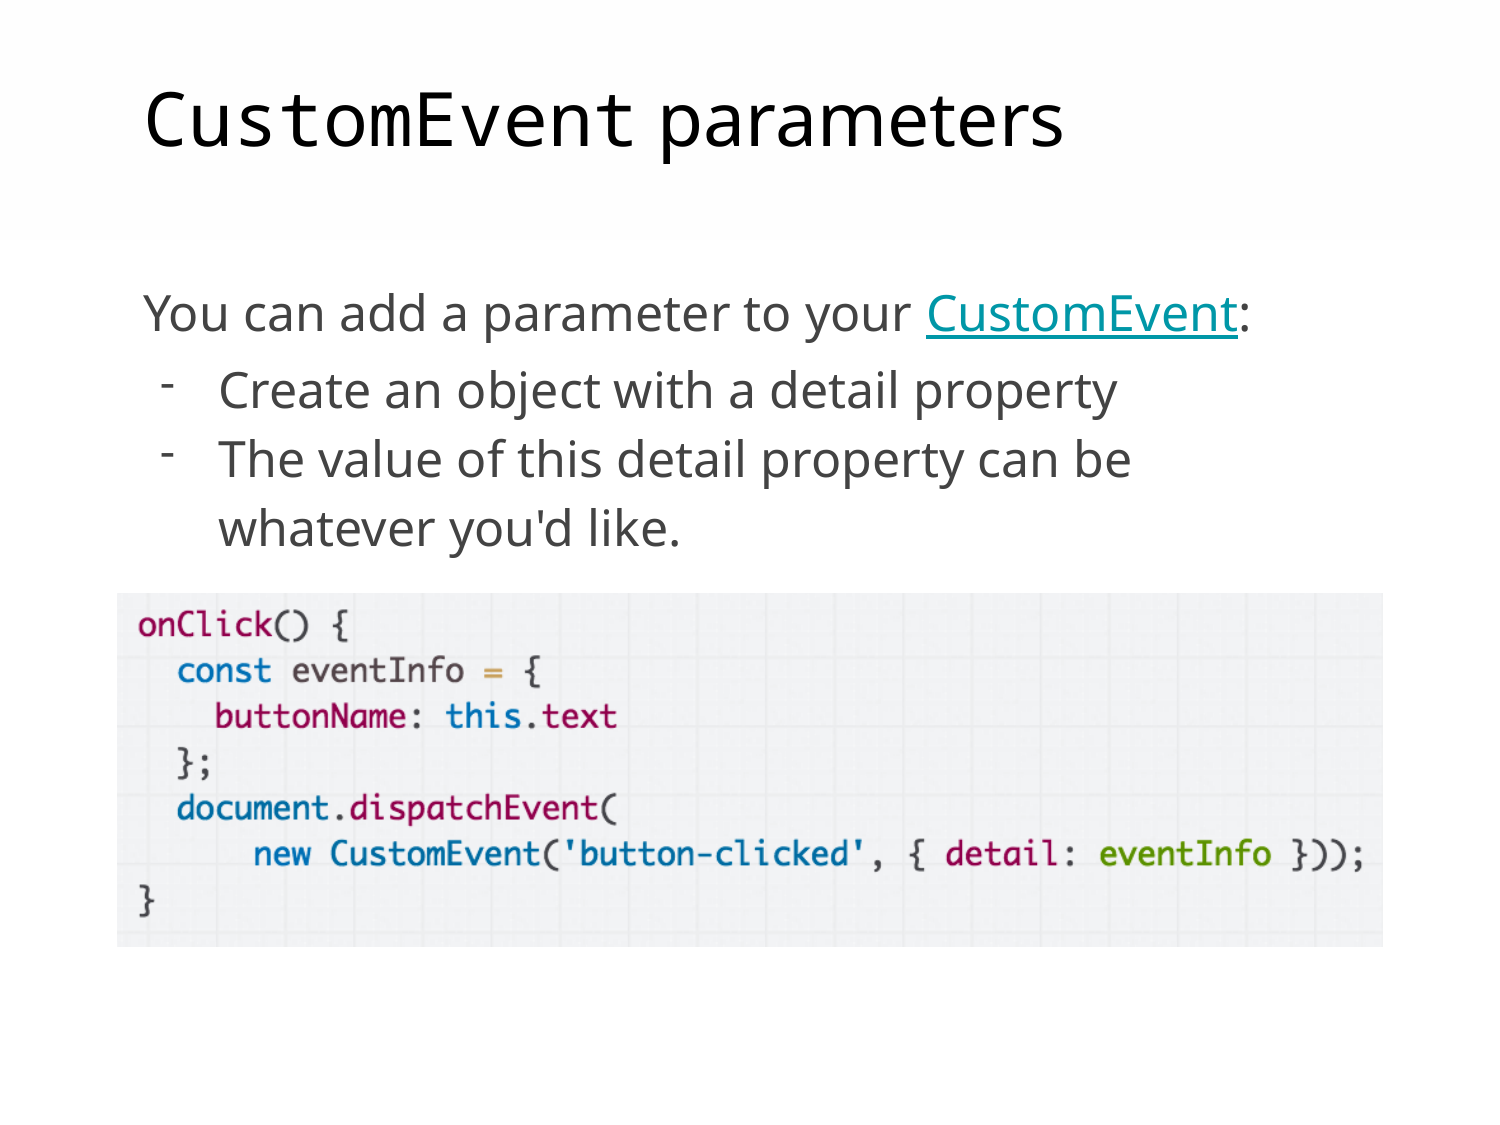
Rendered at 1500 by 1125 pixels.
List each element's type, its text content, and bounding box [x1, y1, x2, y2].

picture [117, 593, 1383, 947]
list You can add a parameter to your CustomEvent: Create an object with a detail property The value of this detail property can be whatever you'd like. [128, 255, 1372, 549]
title CustomEvent parameters [128, 56, 1372, 183]
